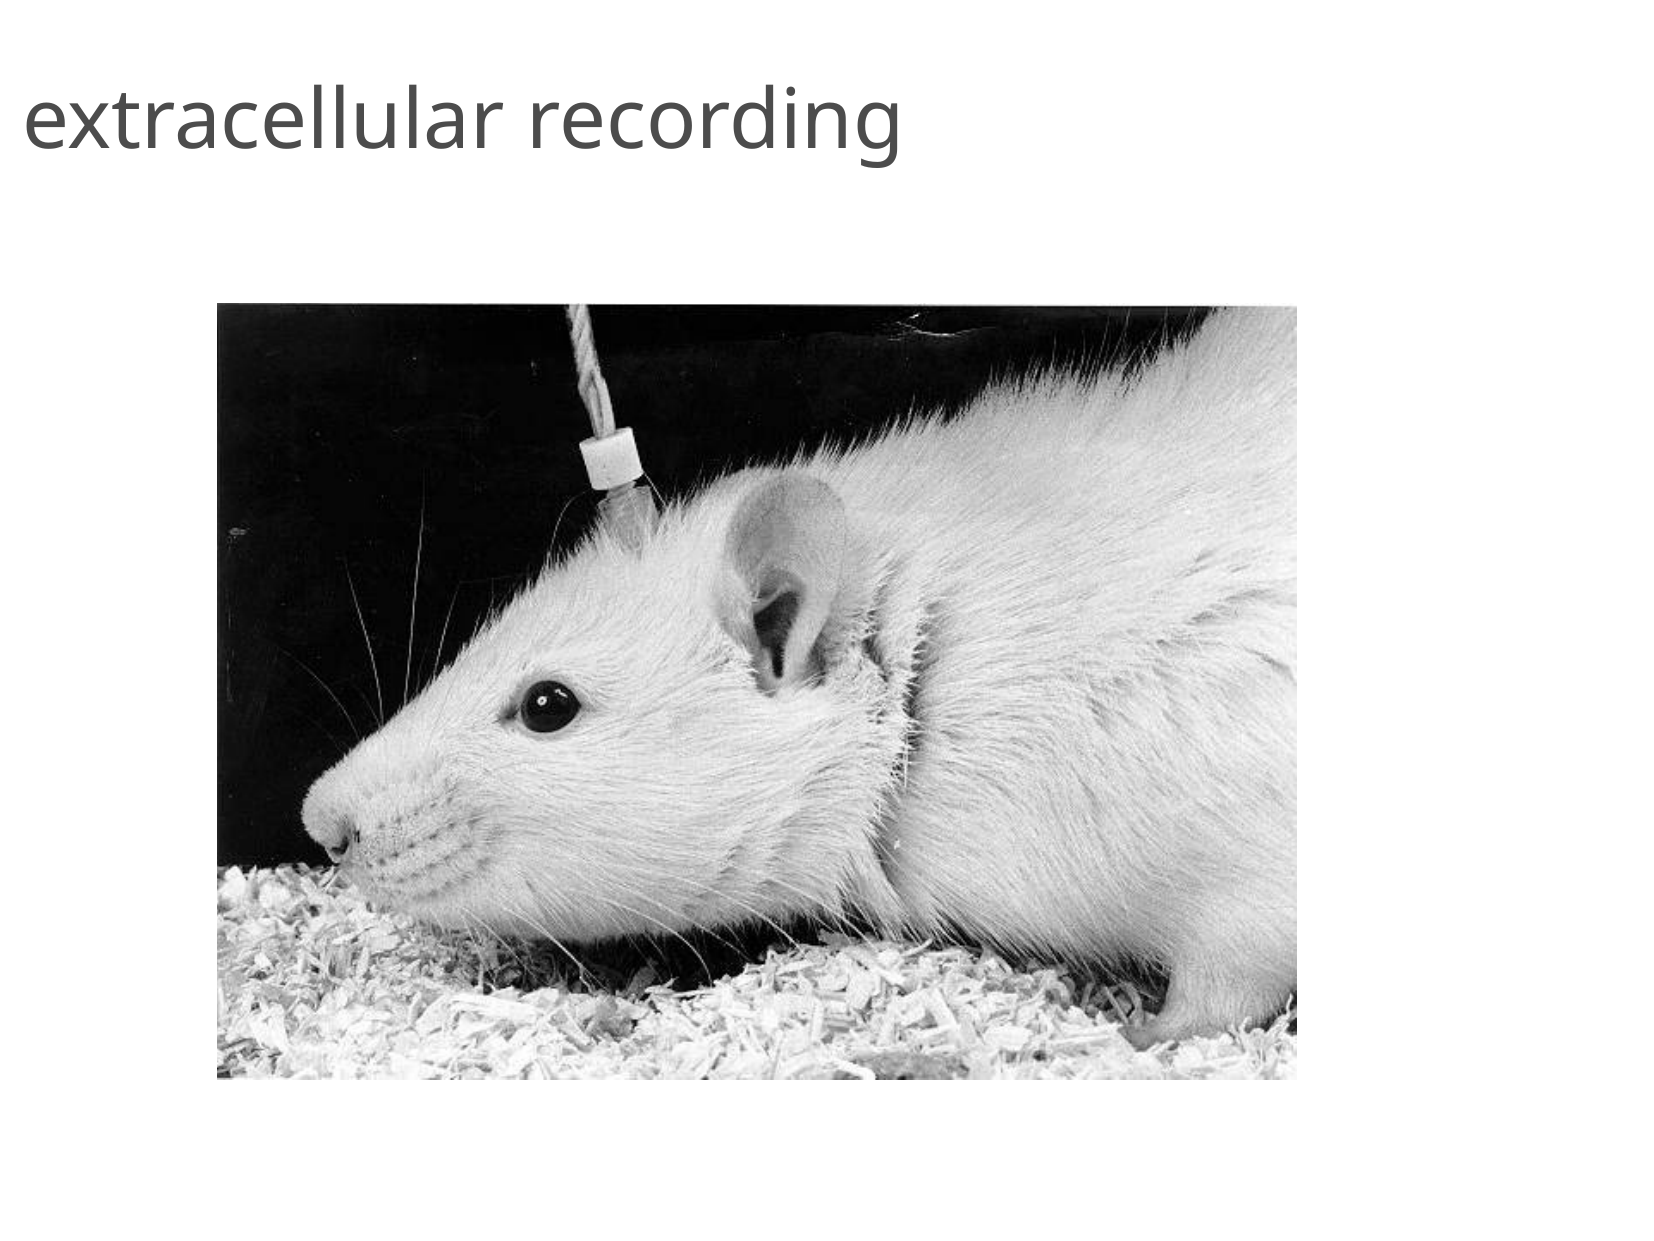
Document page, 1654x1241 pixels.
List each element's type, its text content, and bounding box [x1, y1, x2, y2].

title extracellular recording [22, 19, 1654, 213]
picture [217, 303, 1297, 1080]
